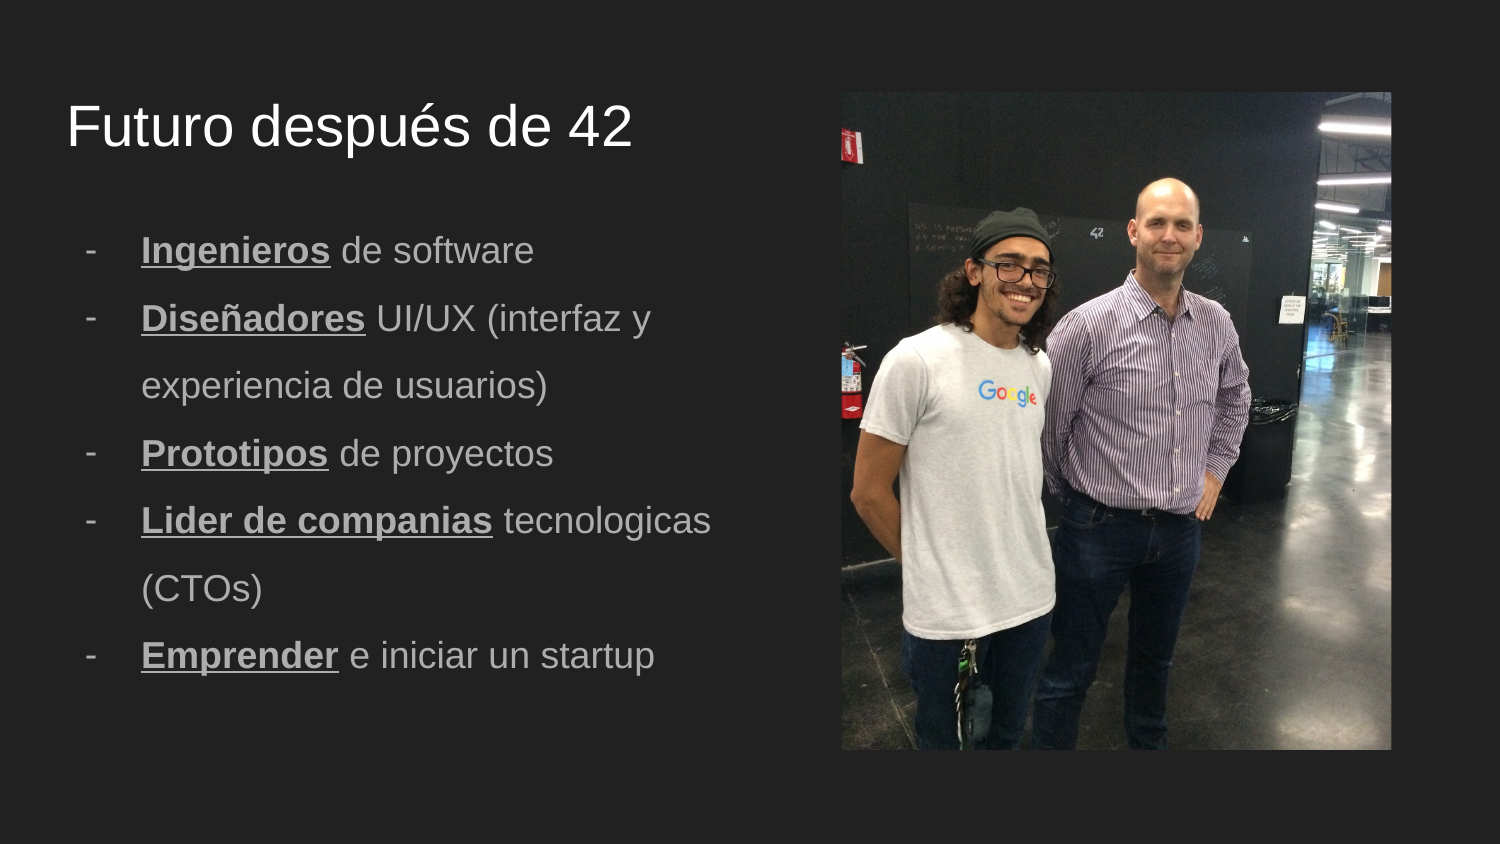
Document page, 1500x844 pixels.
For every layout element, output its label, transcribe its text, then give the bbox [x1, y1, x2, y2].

picture [841, 92, 1392, 750]
title Futuro después de 42 [51, 72, 1449, 167]
list Ingenieros de software Diseñadores UI/UX (interfaz y experiencia de usuarios) Prototipos de proyectos Lider de companias tecnologicas (CTOs) Emprender e iniciar un startup [51, 189, 776, 750]
